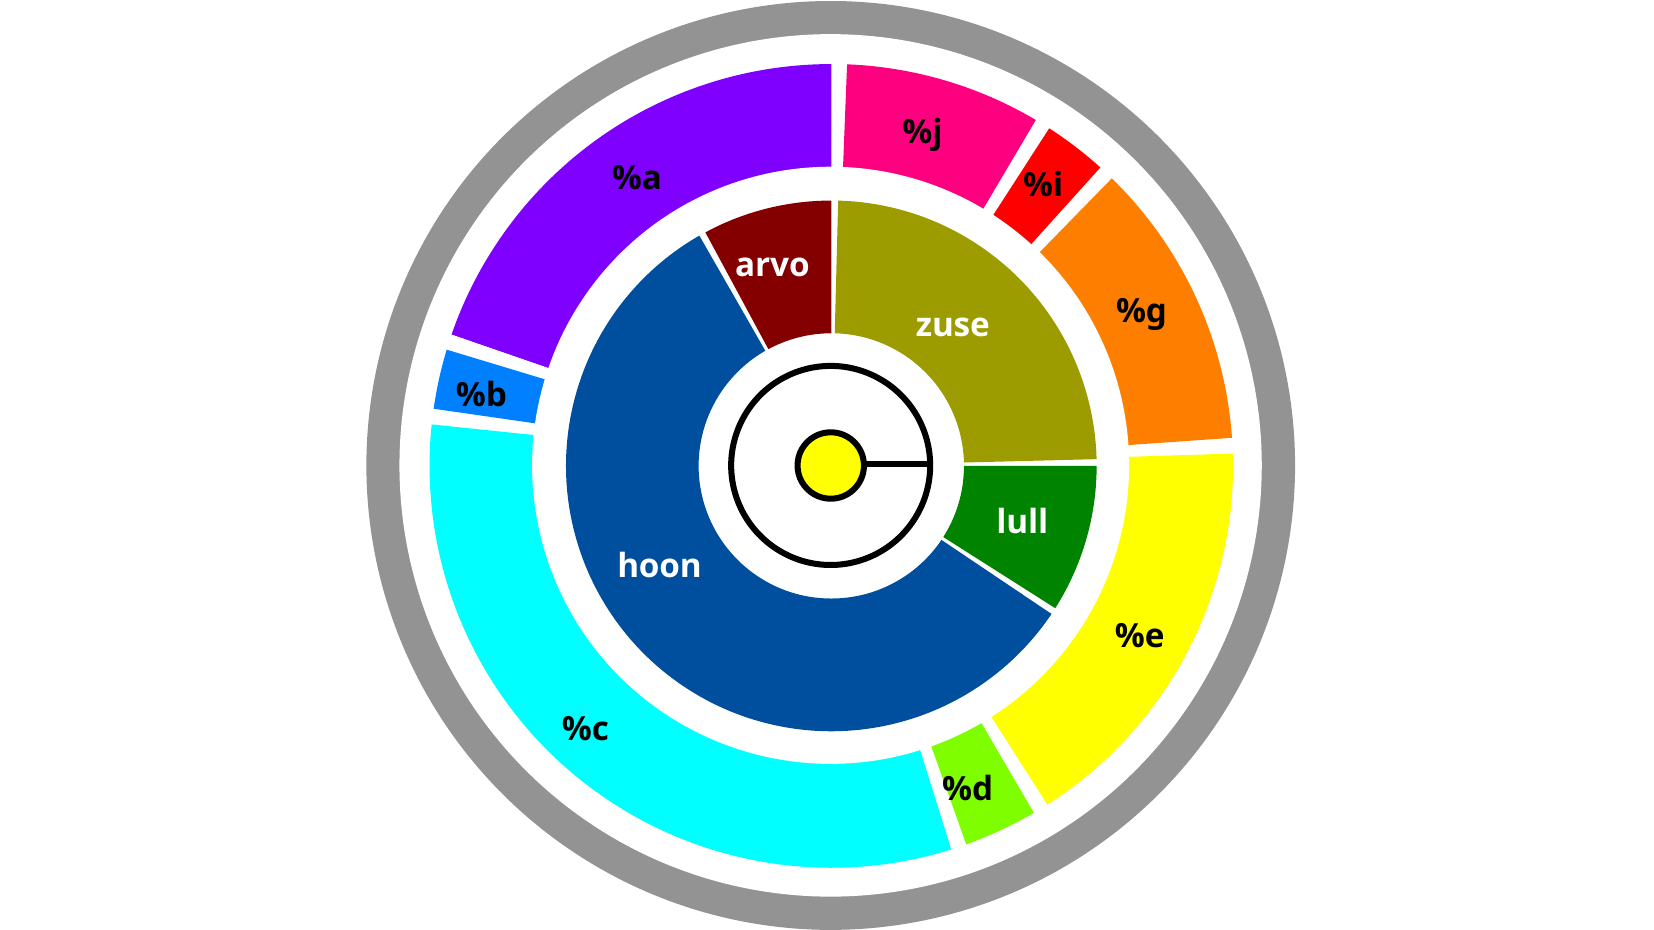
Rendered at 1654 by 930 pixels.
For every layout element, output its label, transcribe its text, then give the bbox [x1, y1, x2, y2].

text_box %g [1101, 279, 1197, 399]
text_box %j [887, 100, 969, 220]
text_box %i [1008, 153, 1092, 274]
text_box [366, 1, 1296, 930]
text_box %c [547, 697, 640, 818]
text_box %e [1100, 604, 1195, 725]
text_box %d [927, 757, 1023, 877]
text_box lull [981, 490, 1075, 610]
text_box zuse [901, 293, 1024, 413]
text_box hoon [602, 534, 730, 654]
text_box %a [597, 146, 691, 267]
text_box %b [441, 363, 541, 483]
text_box arvo [720, 233, 837, 353]
